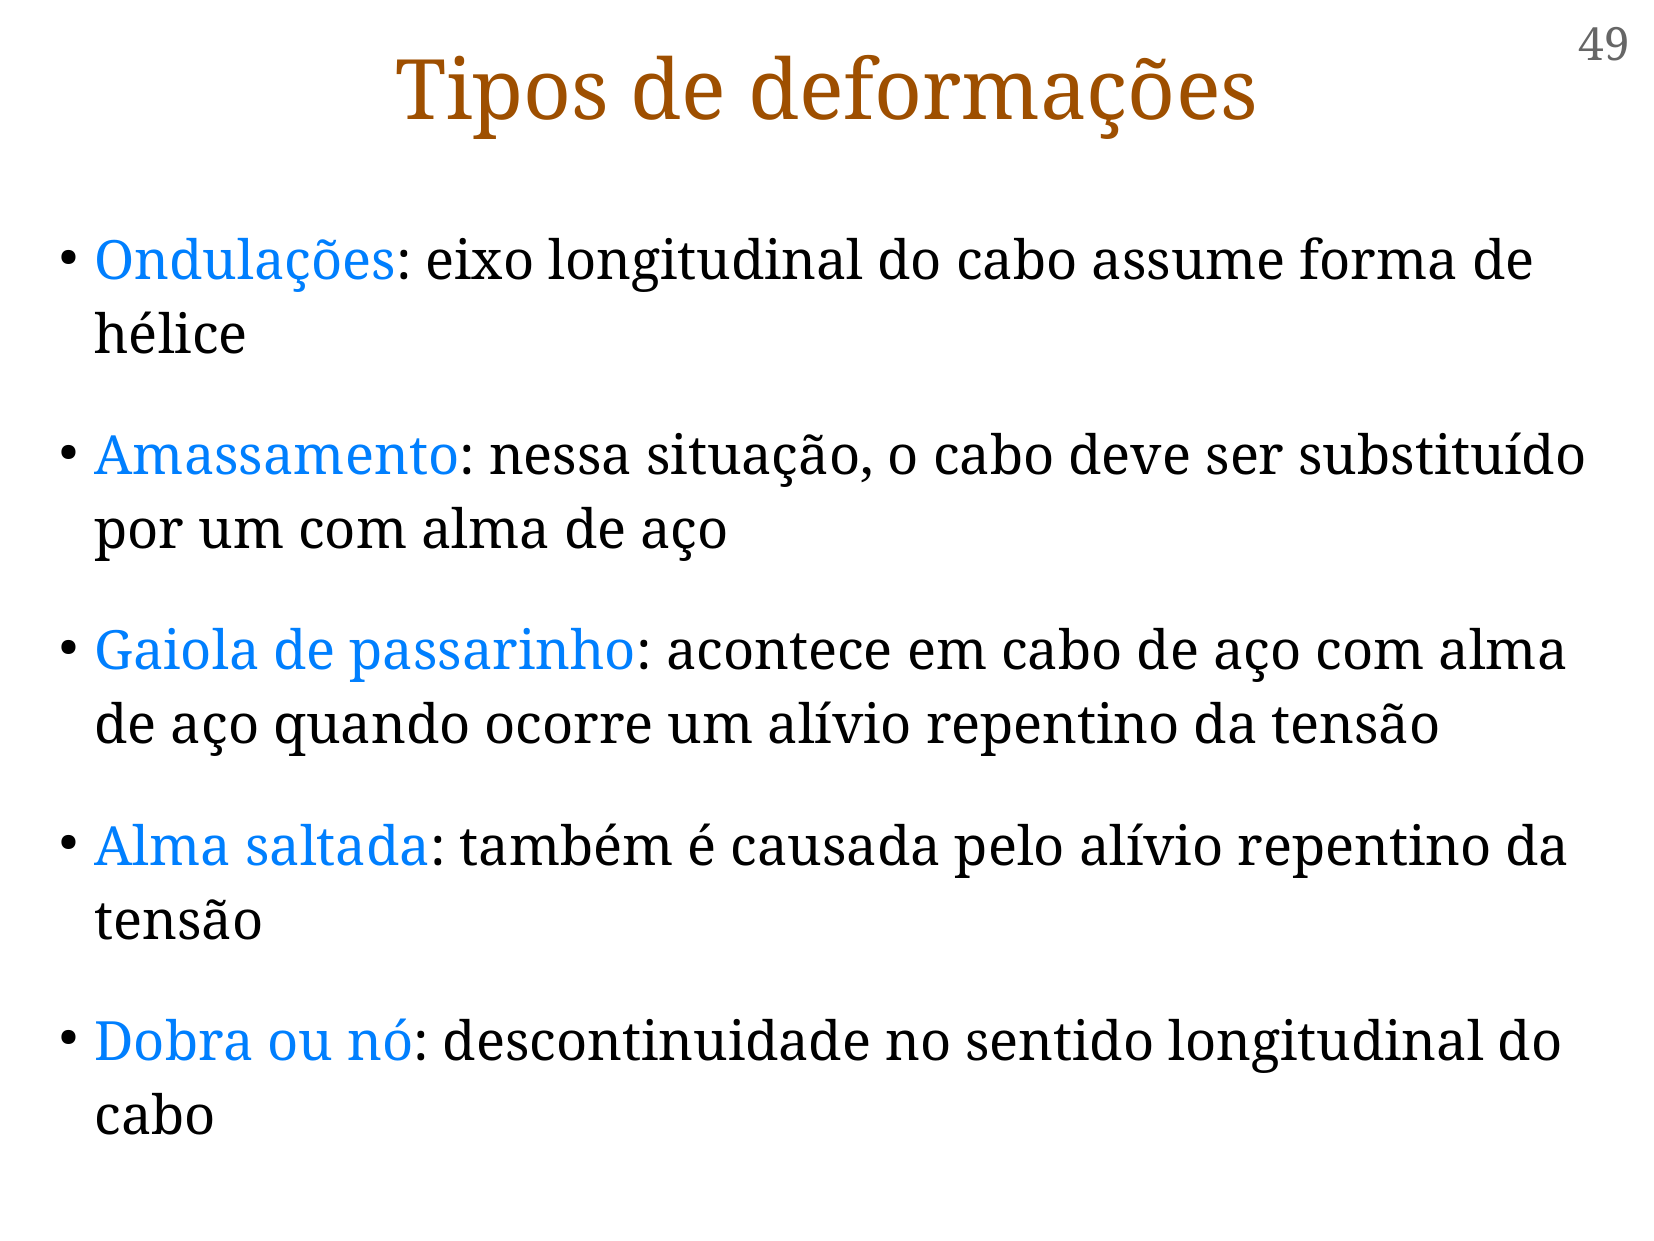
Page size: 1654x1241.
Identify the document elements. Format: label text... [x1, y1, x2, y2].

list Ondulações: eixo longitudinal do cabo assume forma de hélice Amassamento: nessa situação, o cabo deve ser substituído por um com alma de aço Gaiola de passarinho: acontece em cabo de aço com alma de aço quando ocorre um alívio repentino da tensão Alma saltada: também é causada pelo alívio repentino da tensão Dobra ou nó: descontinuidade no sentido longitudinal do cabo [59, 221, 1595, 1211]
title Tipos de deformações [59, 29, 1595, 148]
